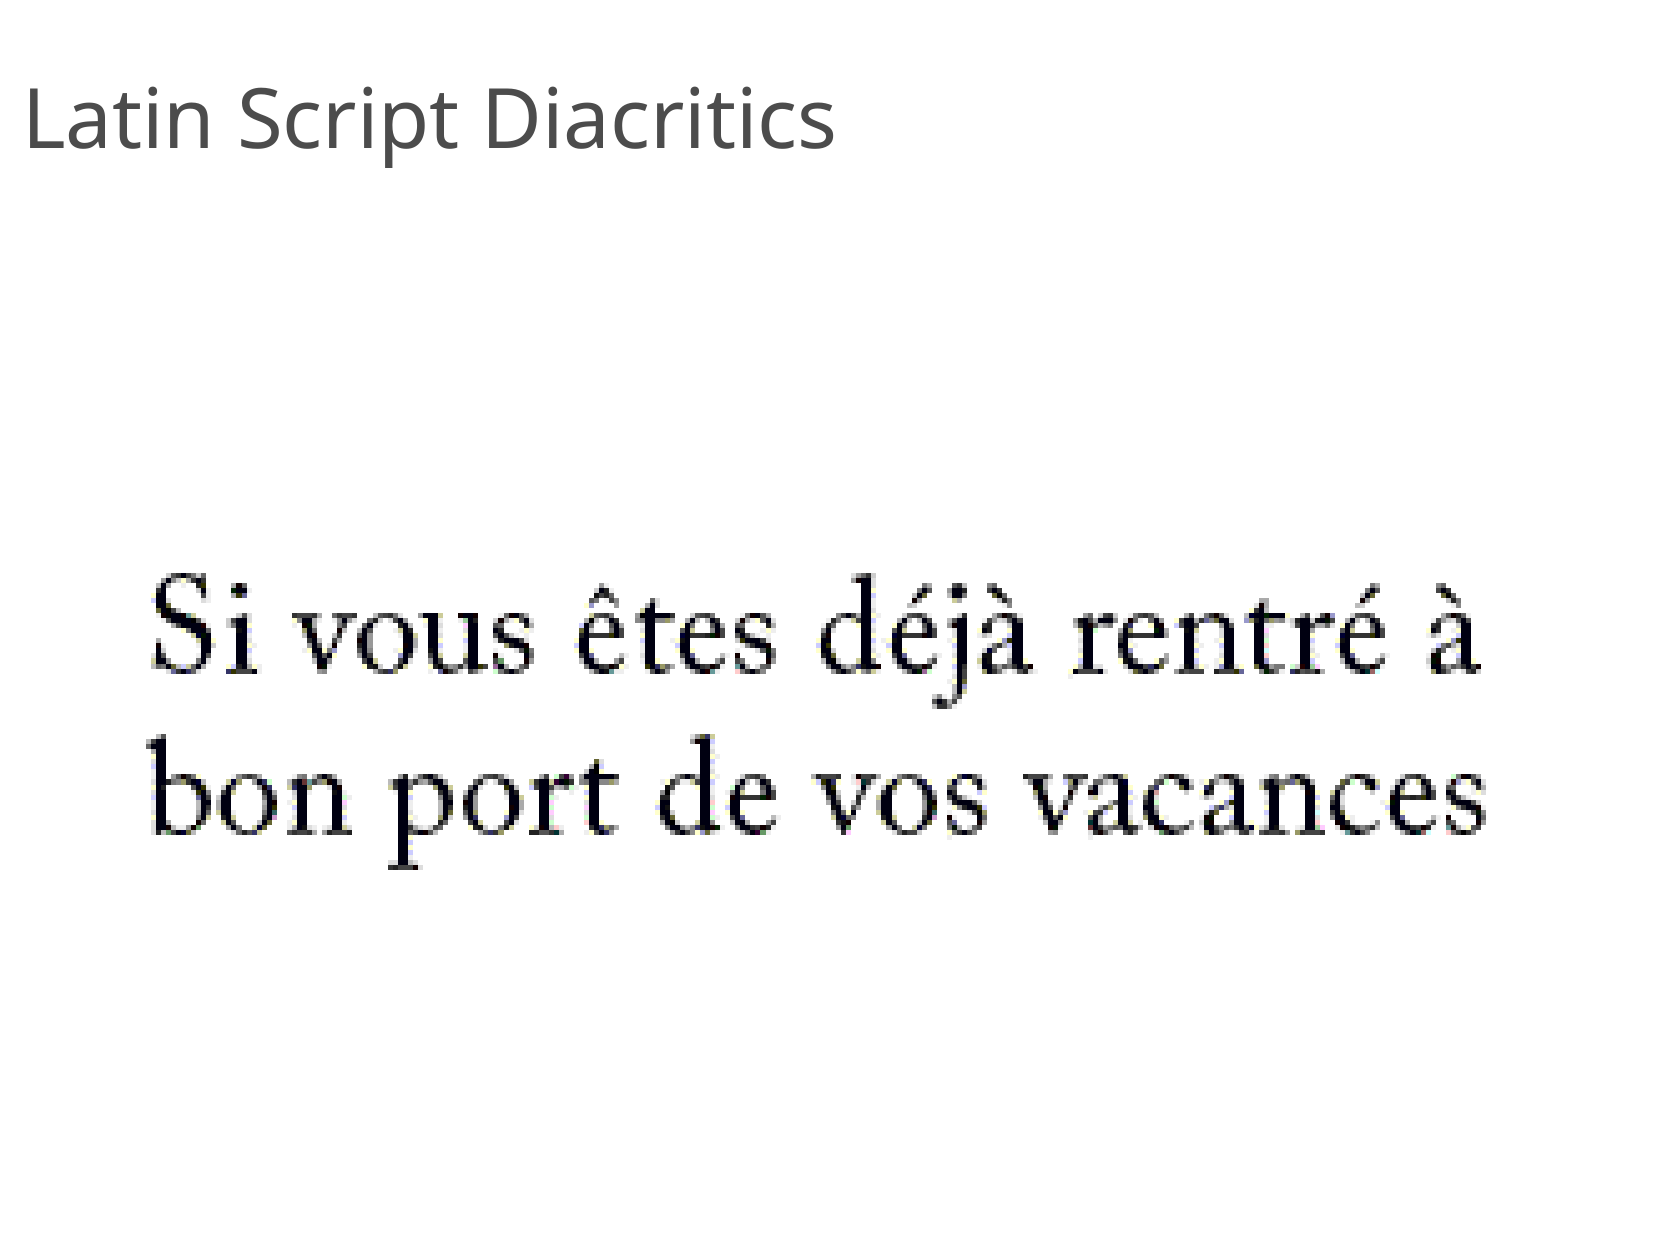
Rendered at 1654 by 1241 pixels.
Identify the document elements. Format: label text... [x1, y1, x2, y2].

title Latin Script Diacritics [22, 26, 1654, 205]
picture [111, 543, 1542, 902]
